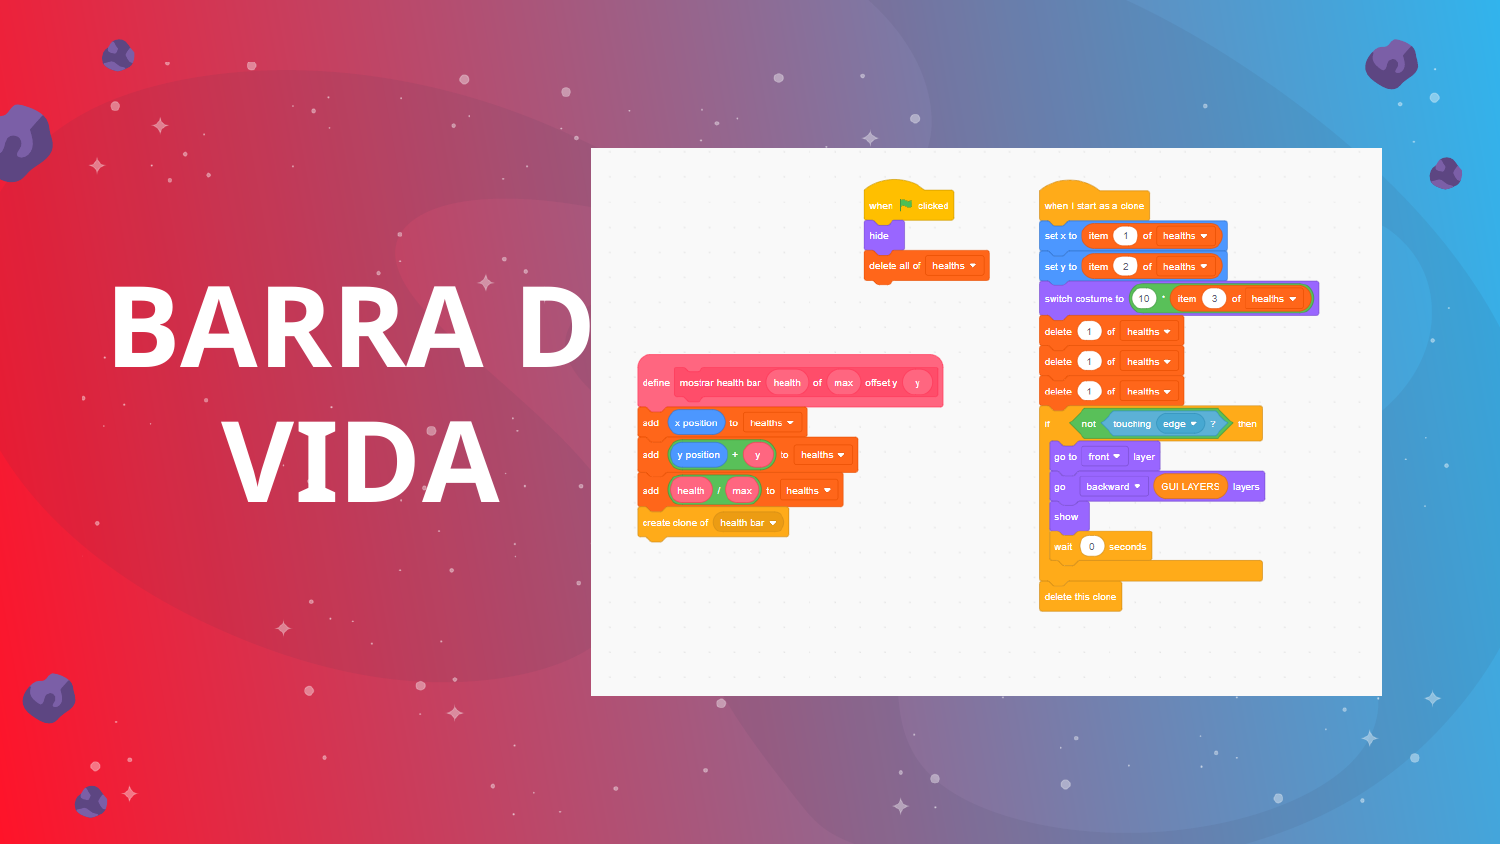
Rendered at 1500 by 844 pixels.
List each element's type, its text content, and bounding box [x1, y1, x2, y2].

picture [591, 148, 1382, 696]
title BARRA DE VIDA [105, 254, 591, 529]
